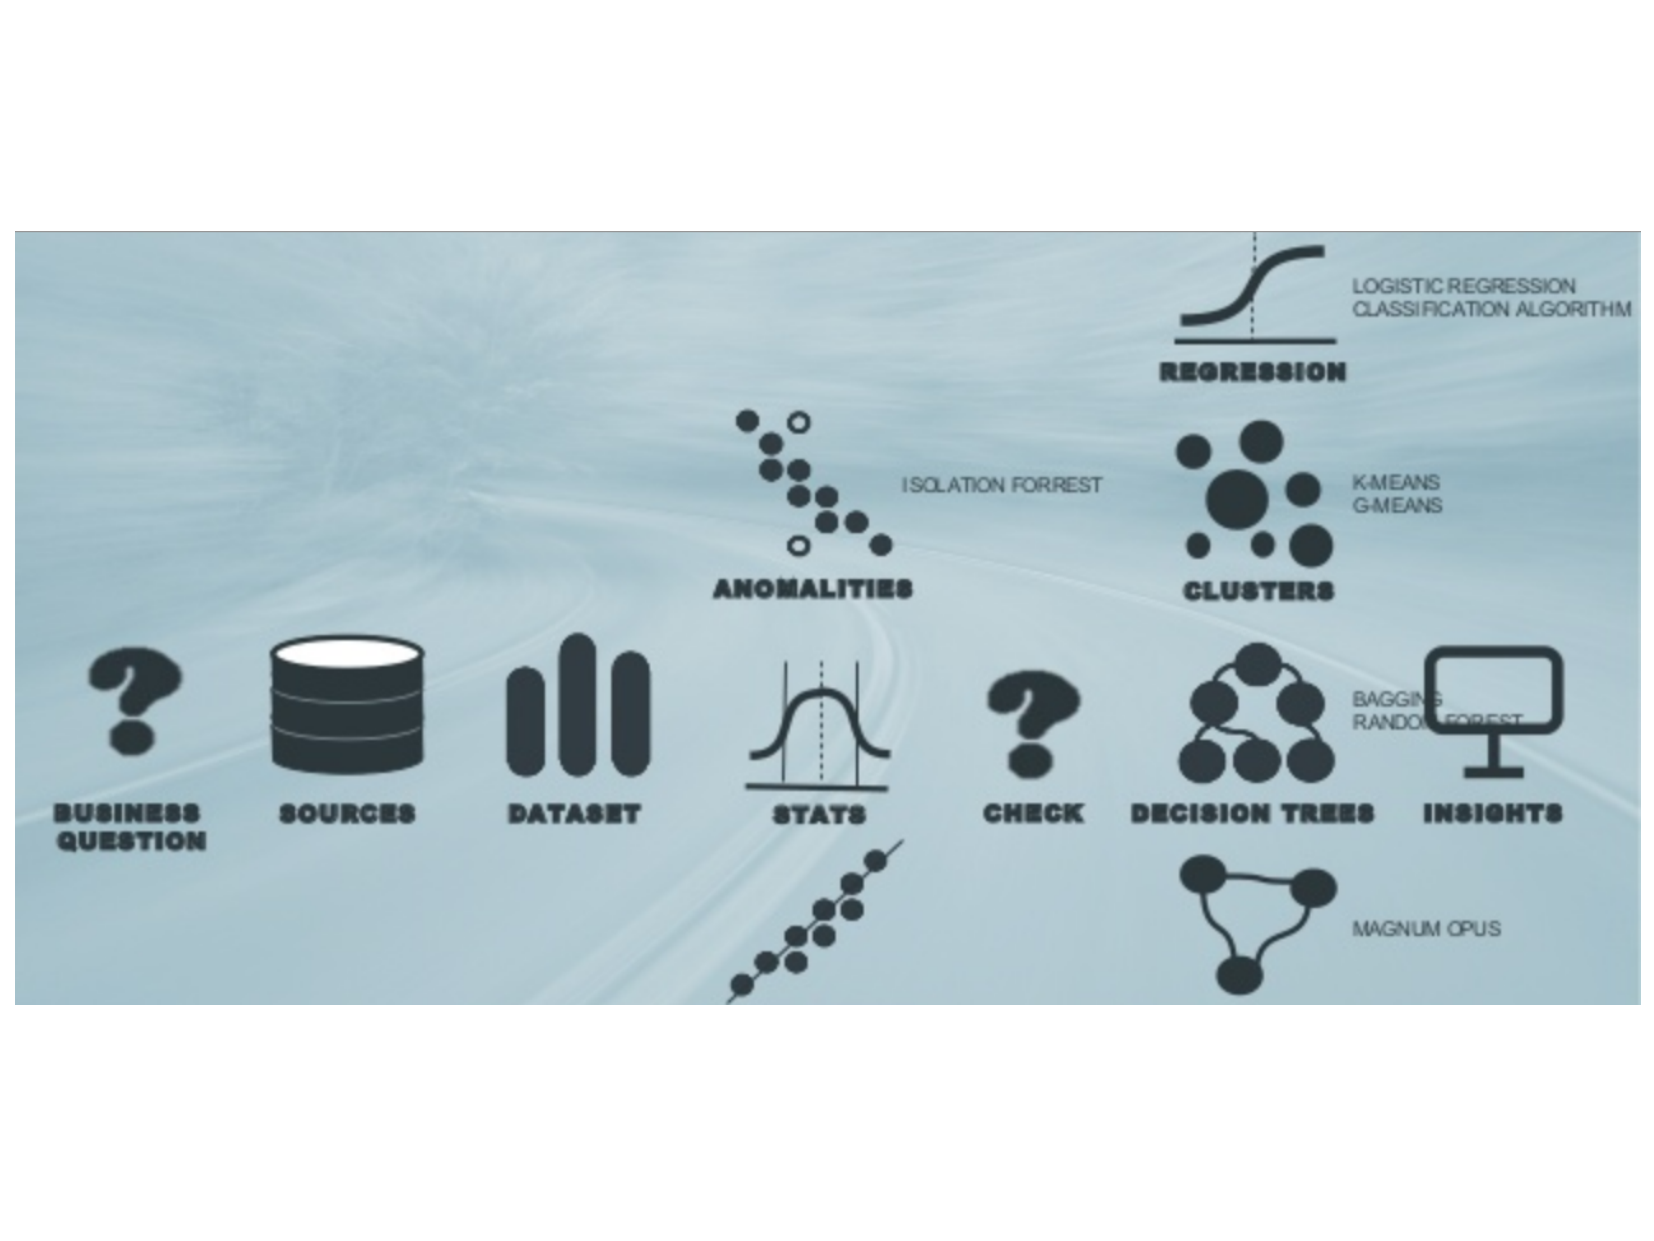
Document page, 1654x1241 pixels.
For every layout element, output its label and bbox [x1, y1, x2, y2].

picture [15, 231, 1641, 1006]
